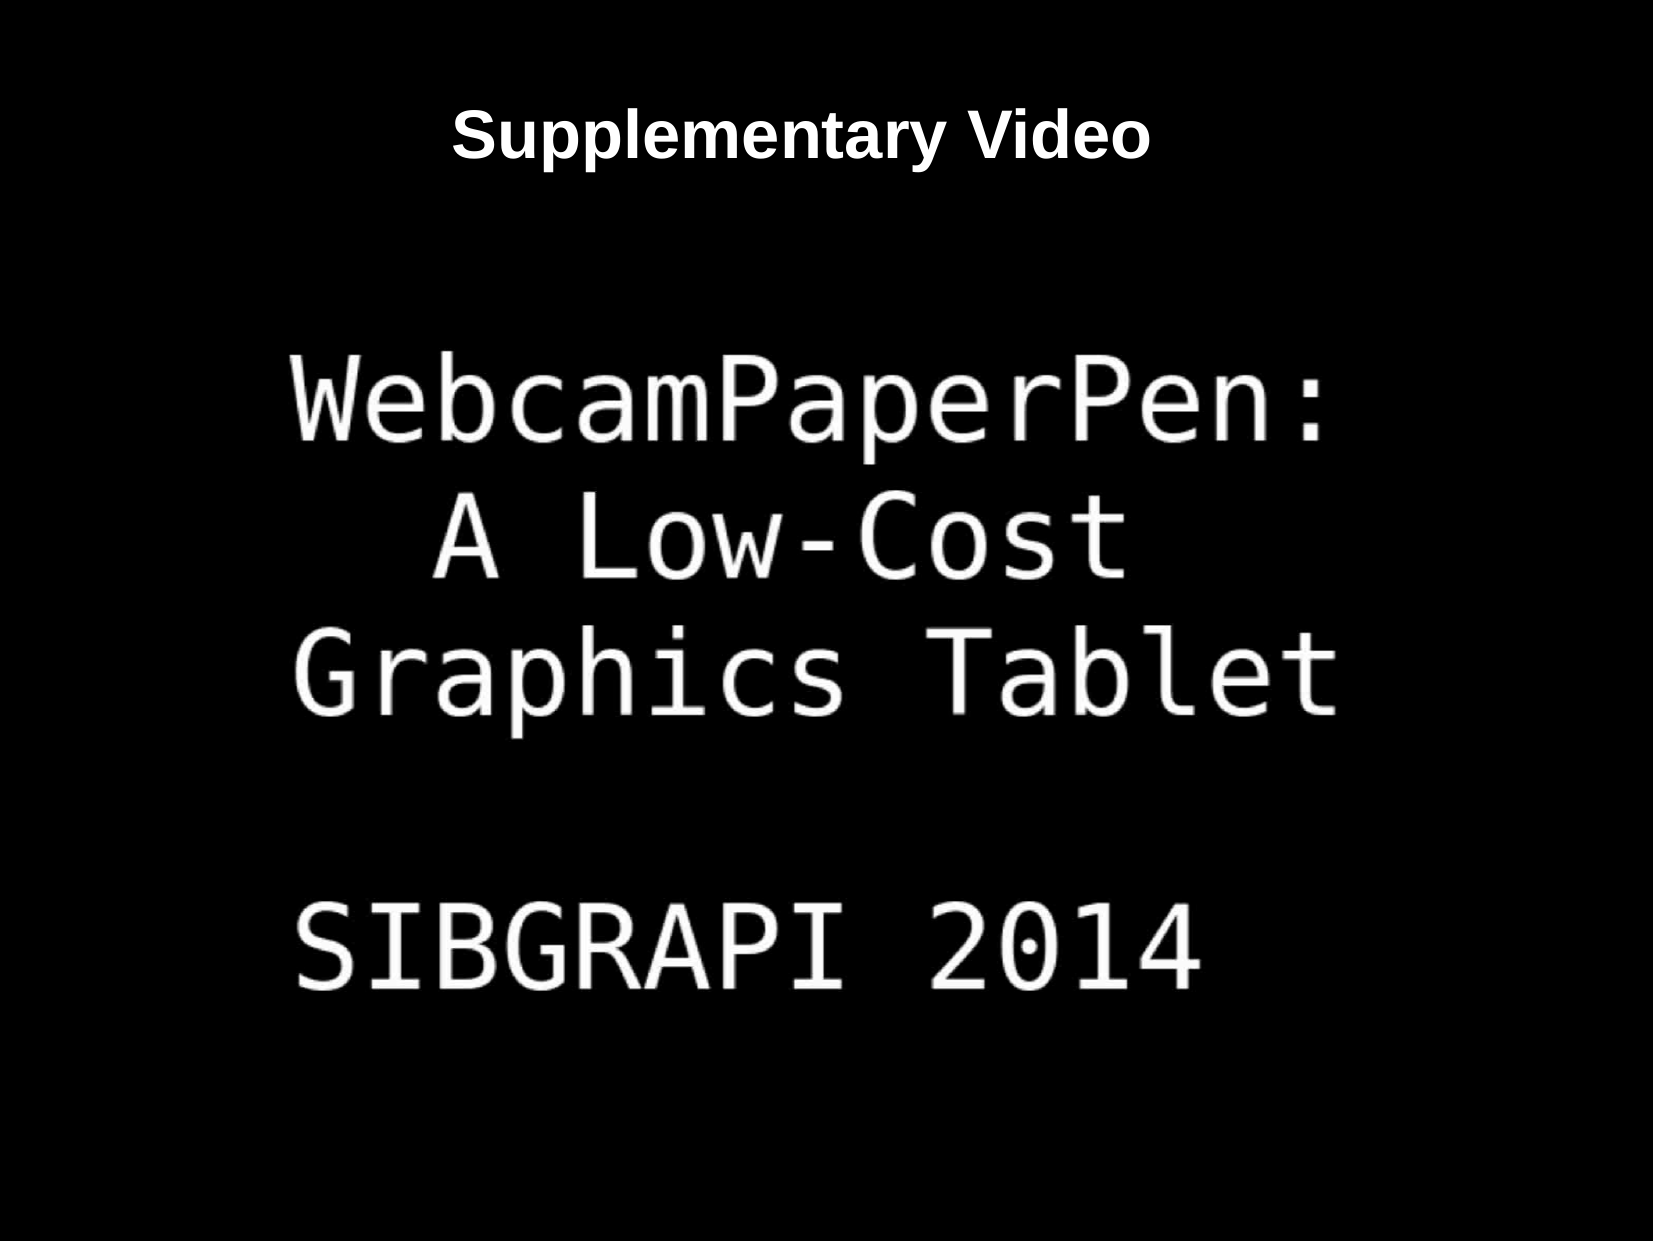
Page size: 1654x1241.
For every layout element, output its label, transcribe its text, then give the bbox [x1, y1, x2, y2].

text_box [70, 253, 1573, 1099]
text_box Supplementary Video [437, 89, 1182, 181]
